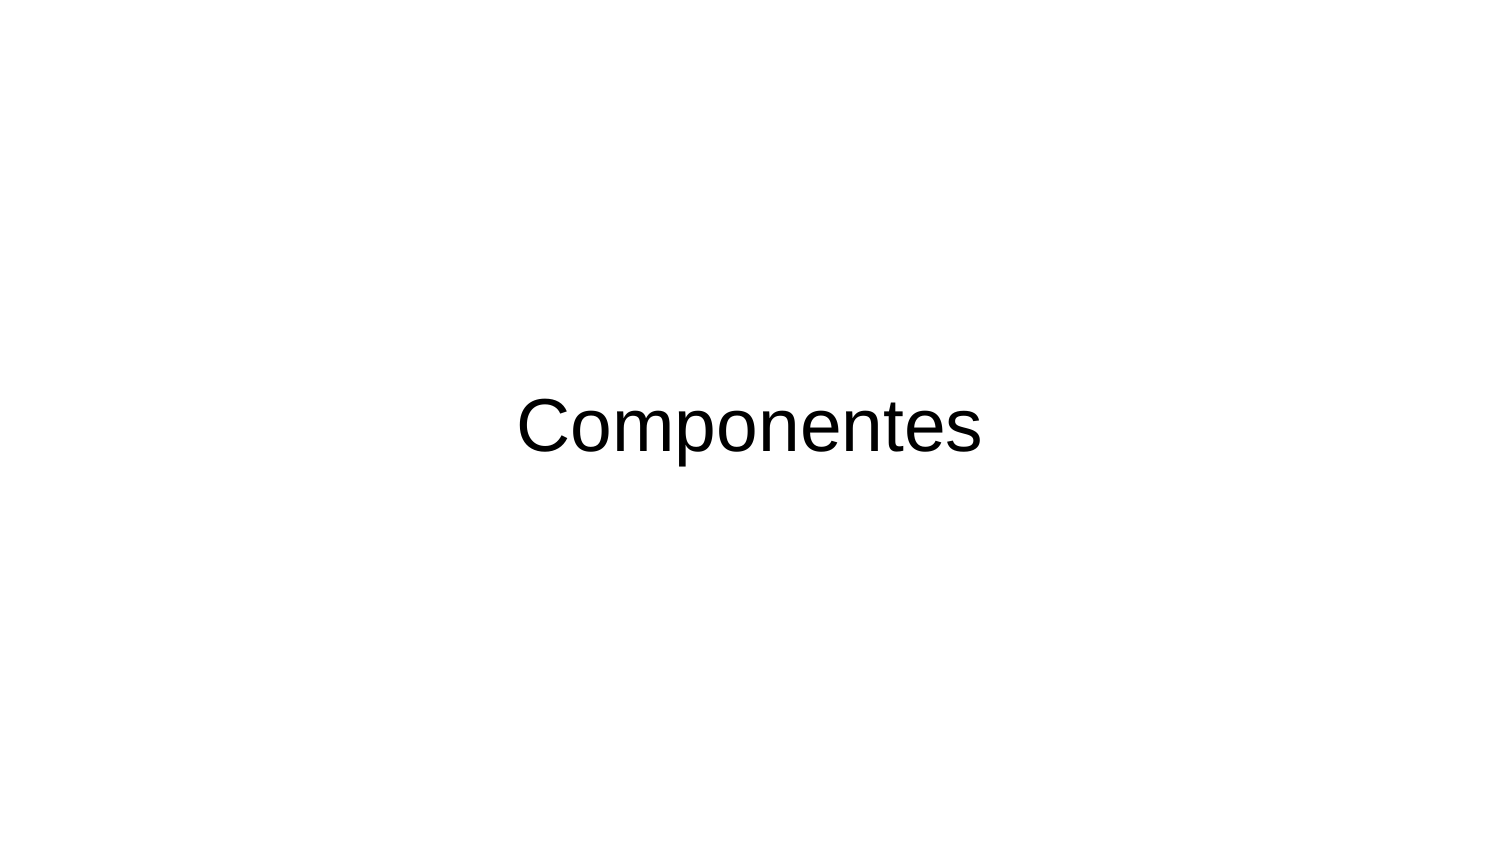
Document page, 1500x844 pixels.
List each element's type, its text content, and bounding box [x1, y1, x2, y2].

title Componentes [51, 352, 1449, 491]
